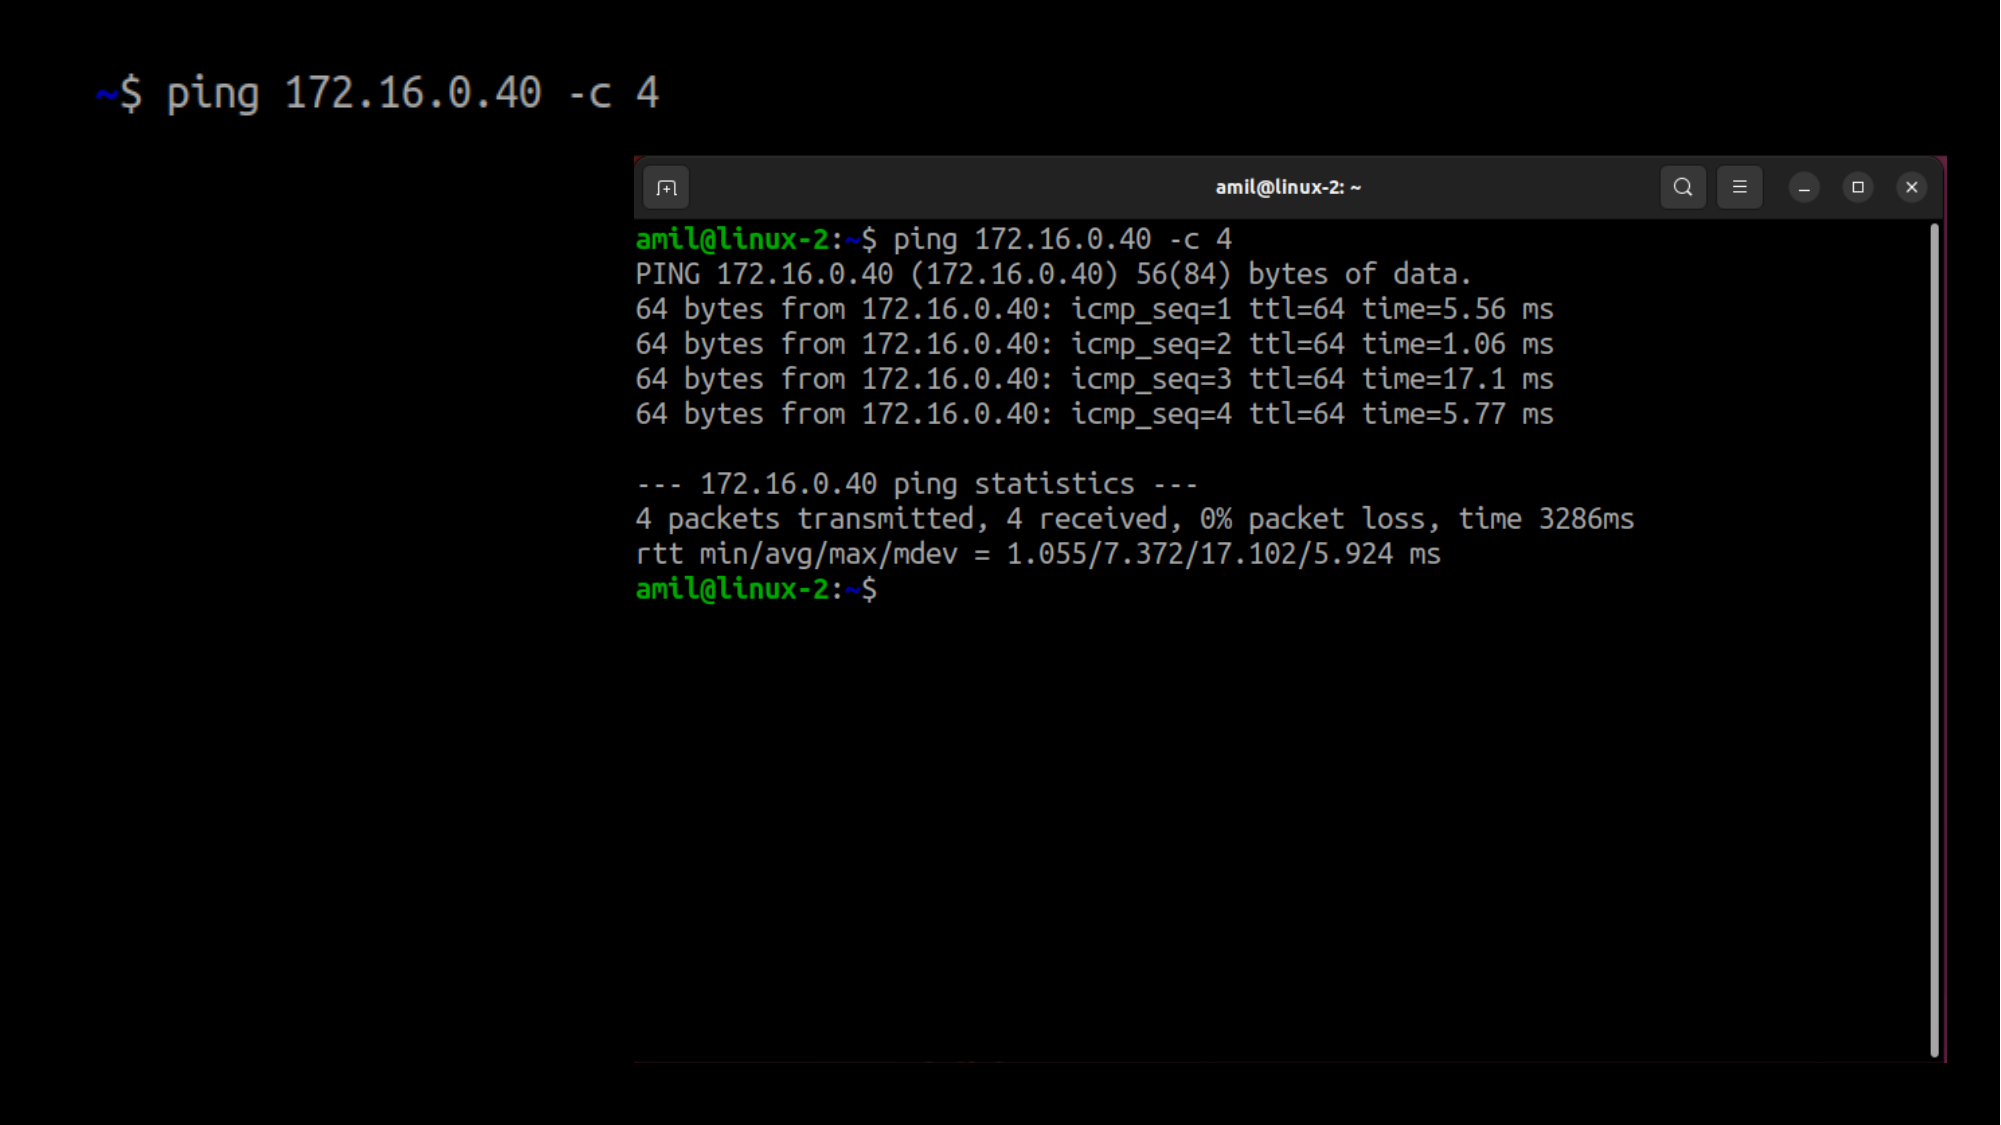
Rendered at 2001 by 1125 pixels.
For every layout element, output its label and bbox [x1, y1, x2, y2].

picture [634, 155, 1947, 1063]
picture [92, 68, 677, 120]
